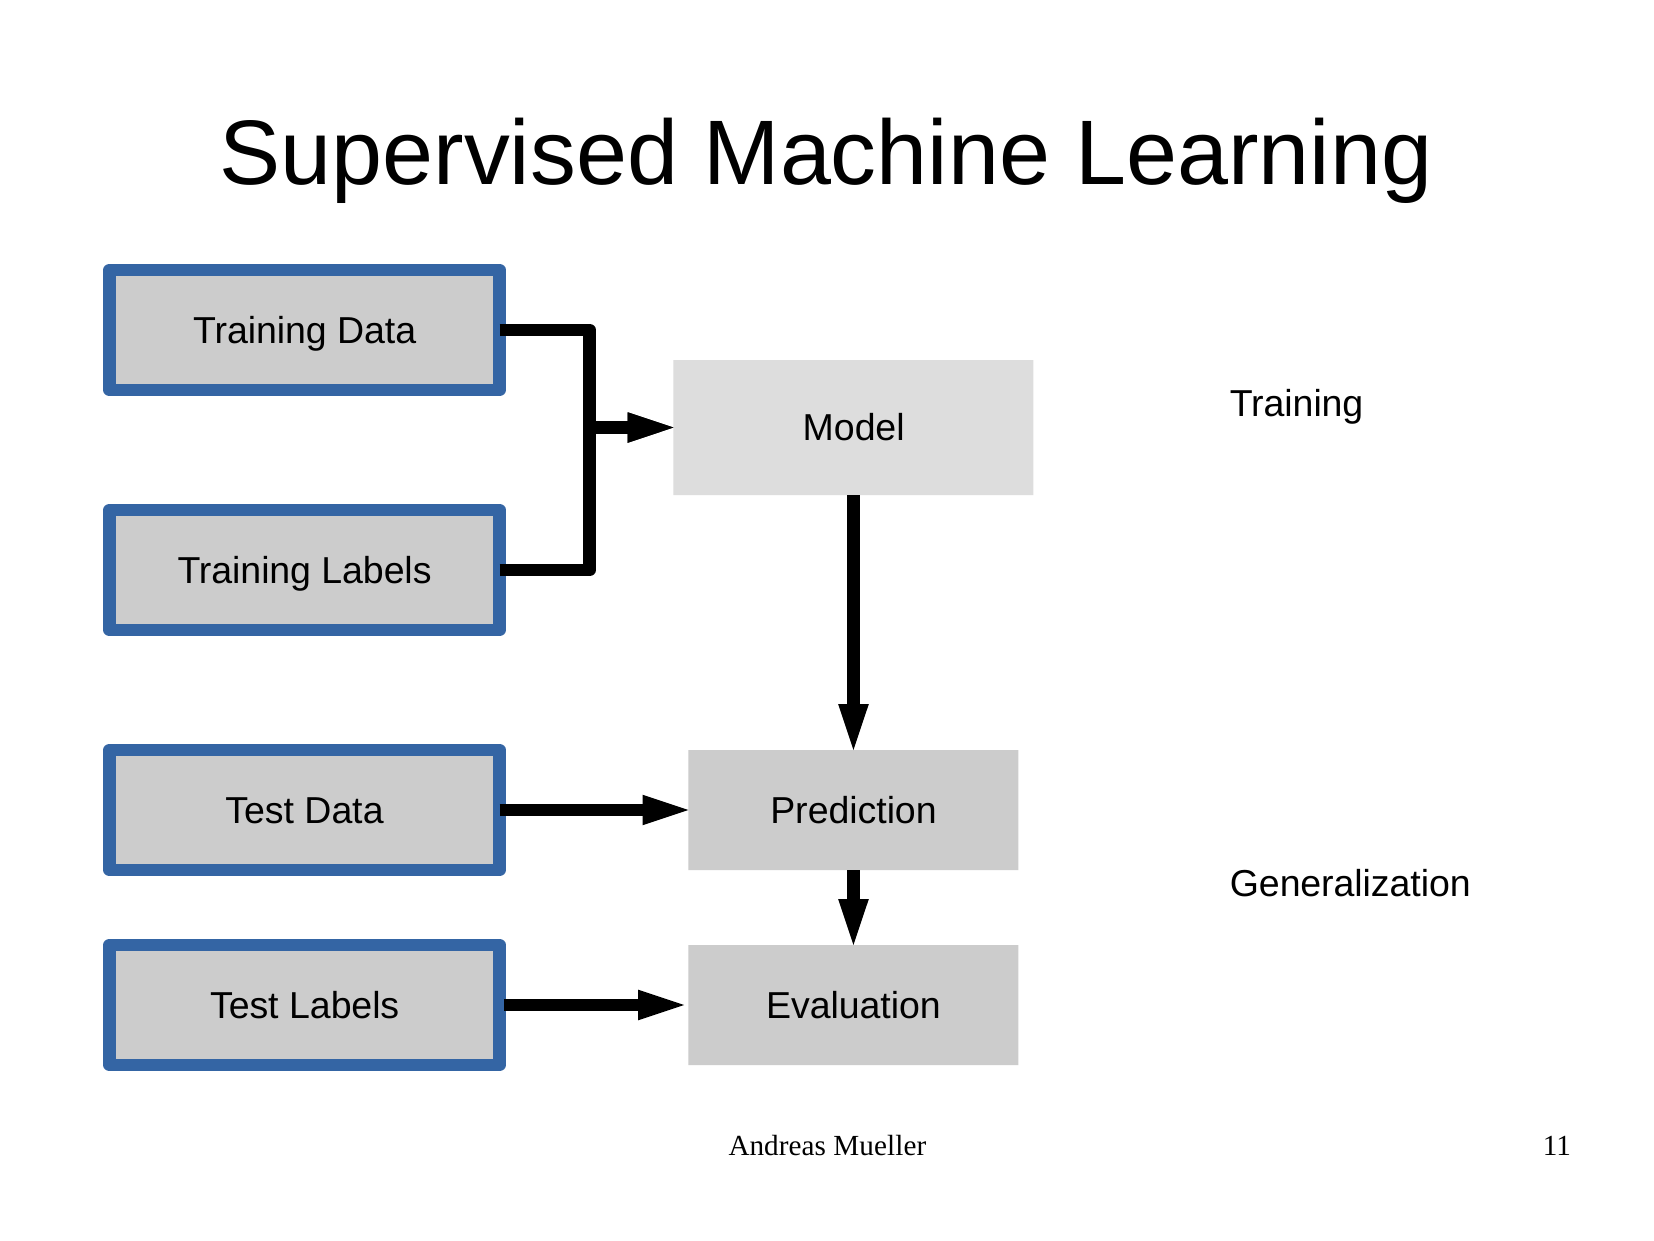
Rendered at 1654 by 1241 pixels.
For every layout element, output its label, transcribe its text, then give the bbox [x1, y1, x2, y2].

text_box Generalization [1215, 855, 1531, 912]
text_box Training [1215, 375, 1396, 432]
title Supervised Machine Learning [82, 49, 1571, 257]
text_box Training Data [109, 270, 500, 391]
text_box Evaluation [688, 945, 1019, 1066]
text_box Prediction [688, 750, 1019, 871]
text_box Training Labels [109, 510, 500, 631]
text_box Model [673, 360, 1034, 496]
text_box Test Labels [109, 945, 500, 1066]
text_box Test Data [109, 750, 500, 871]
